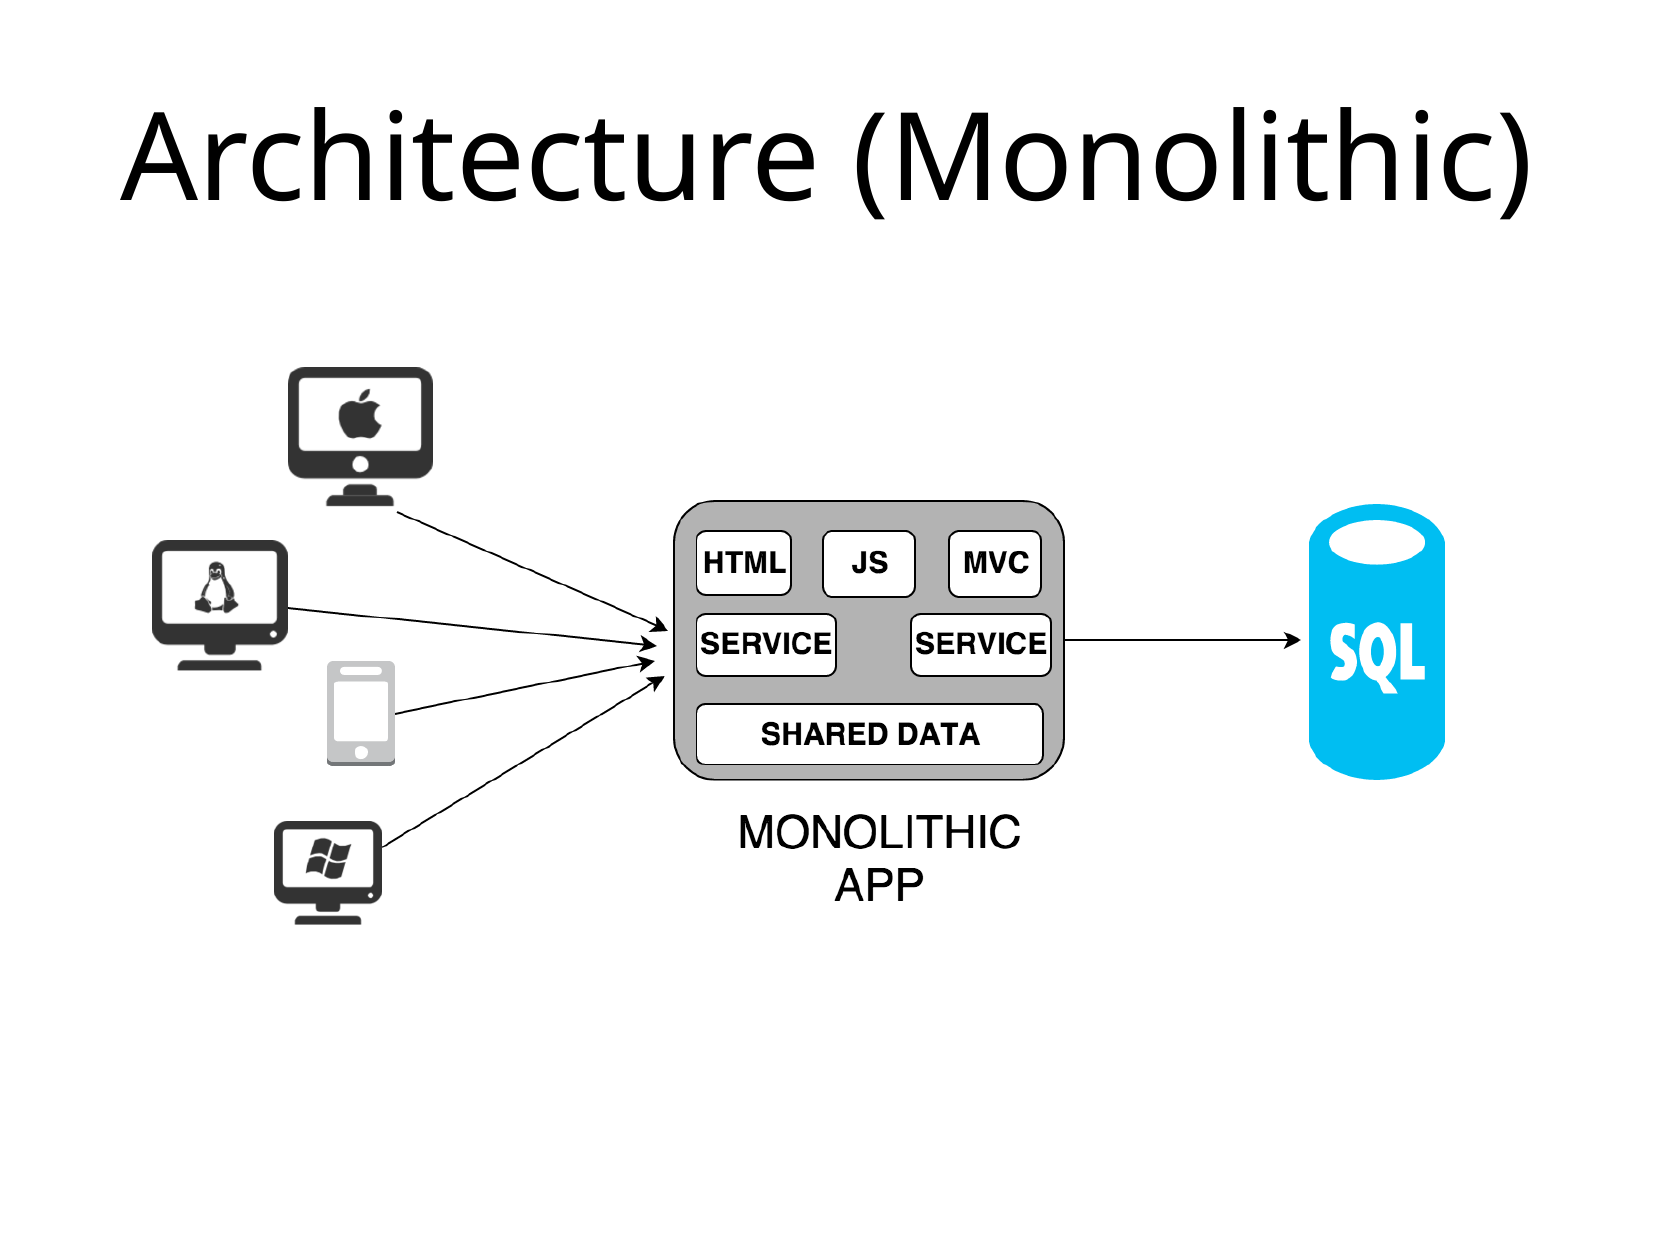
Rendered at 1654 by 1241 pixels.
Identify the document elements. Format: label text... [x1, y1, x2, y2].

title Architecture (Monolithic) [82, 49, 1571, 257]
picture [111, 290, 1543, 1010]
